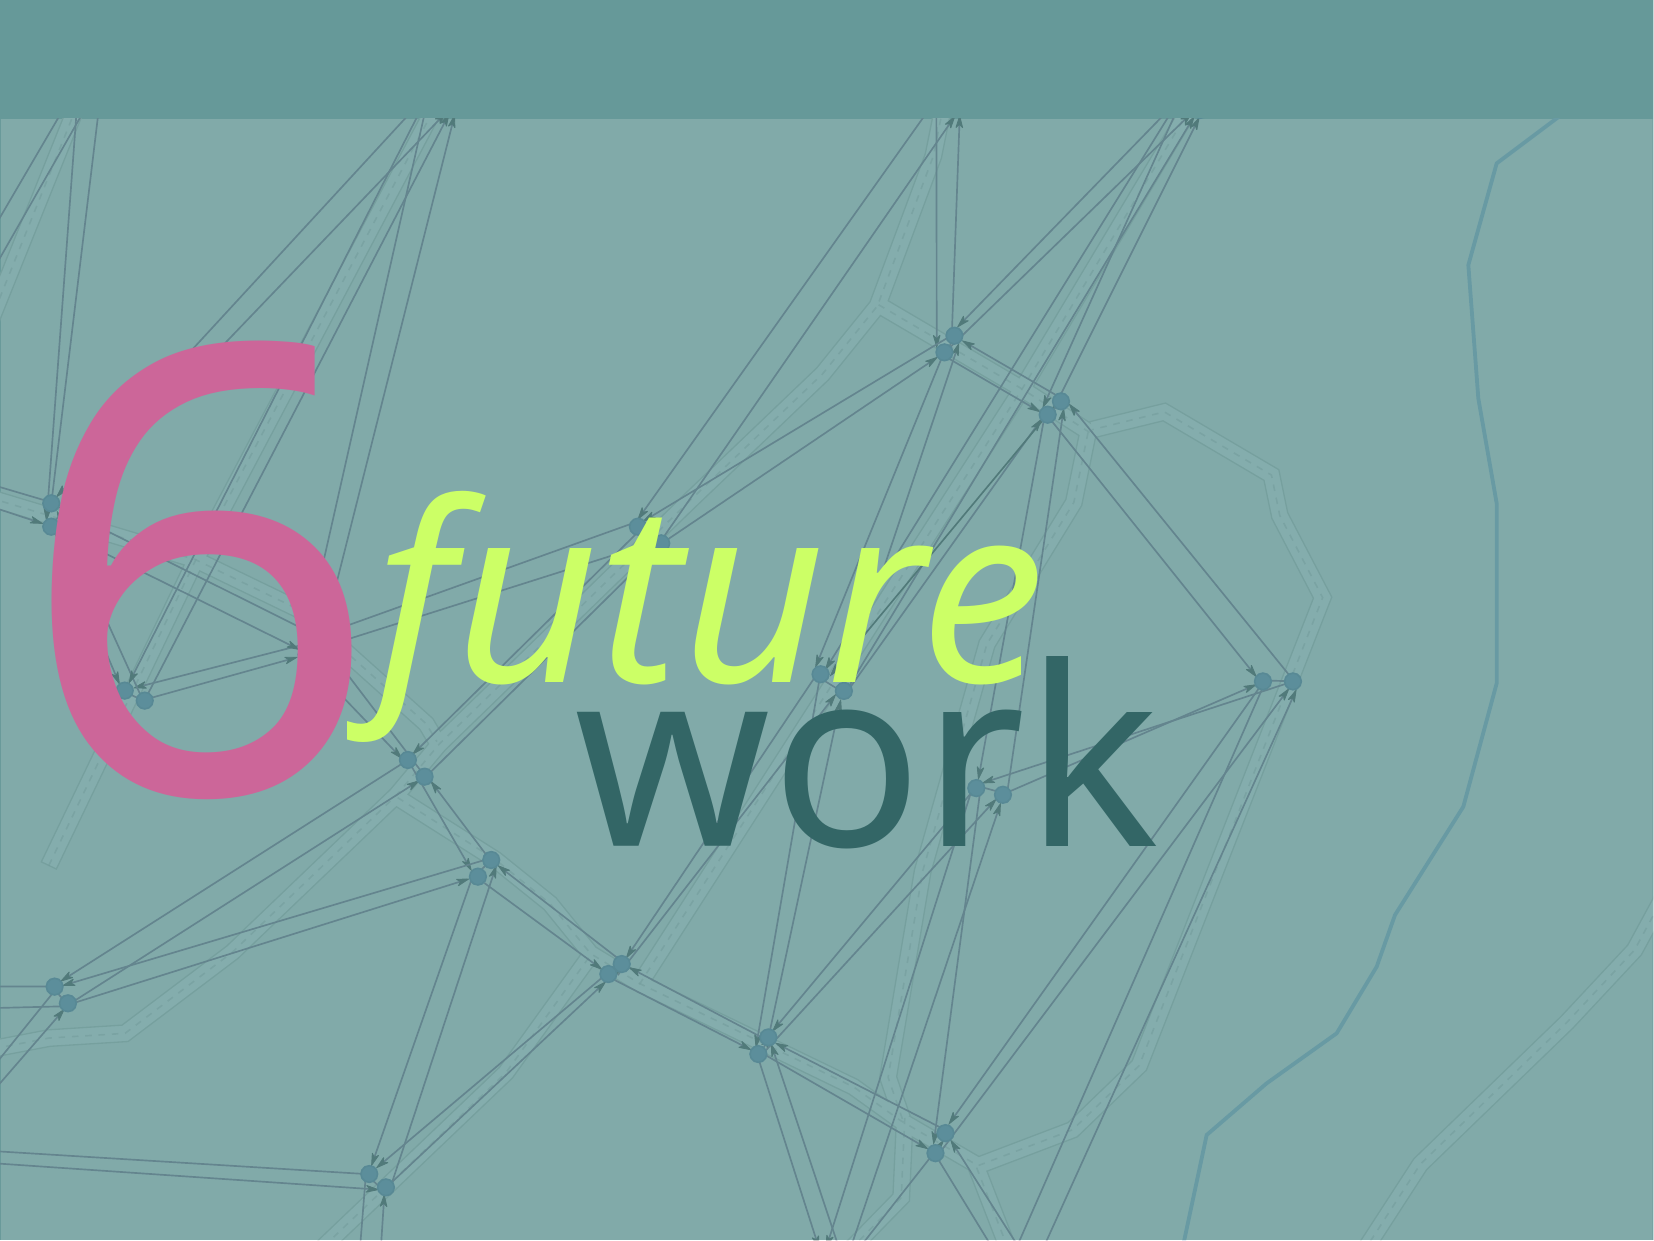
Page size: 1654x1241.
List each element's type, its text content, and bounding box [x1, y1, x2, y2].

picture [0, 118, 1654, 1241]
picture [987, 564, 1014, 571]
text_box future [405, 408, 987, 804]
text_box 6 [0, 118, 405, 884]
text_box work [560, 571, 1252, 967]
